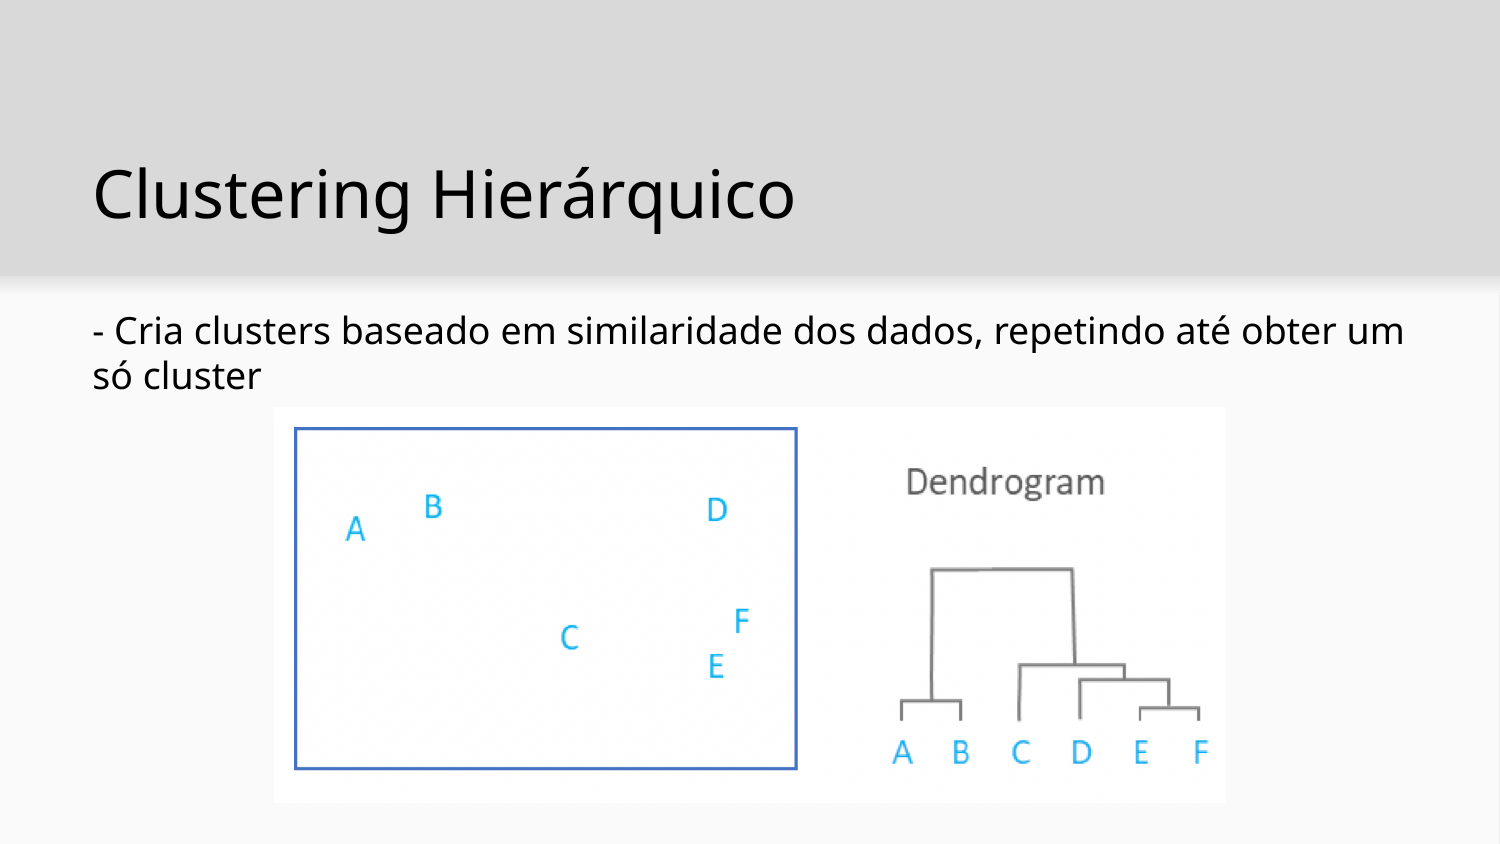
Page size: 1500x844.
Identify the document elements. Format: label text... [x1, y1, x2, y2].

list - Cria clusters baseado em similaridade dos dados, repetindo até obter um só cluster [77, 292, 1422, 687]
picture [274, 407, 1226, 803]
title Clustering Hierárquico [77, 121, 1427, 248]
